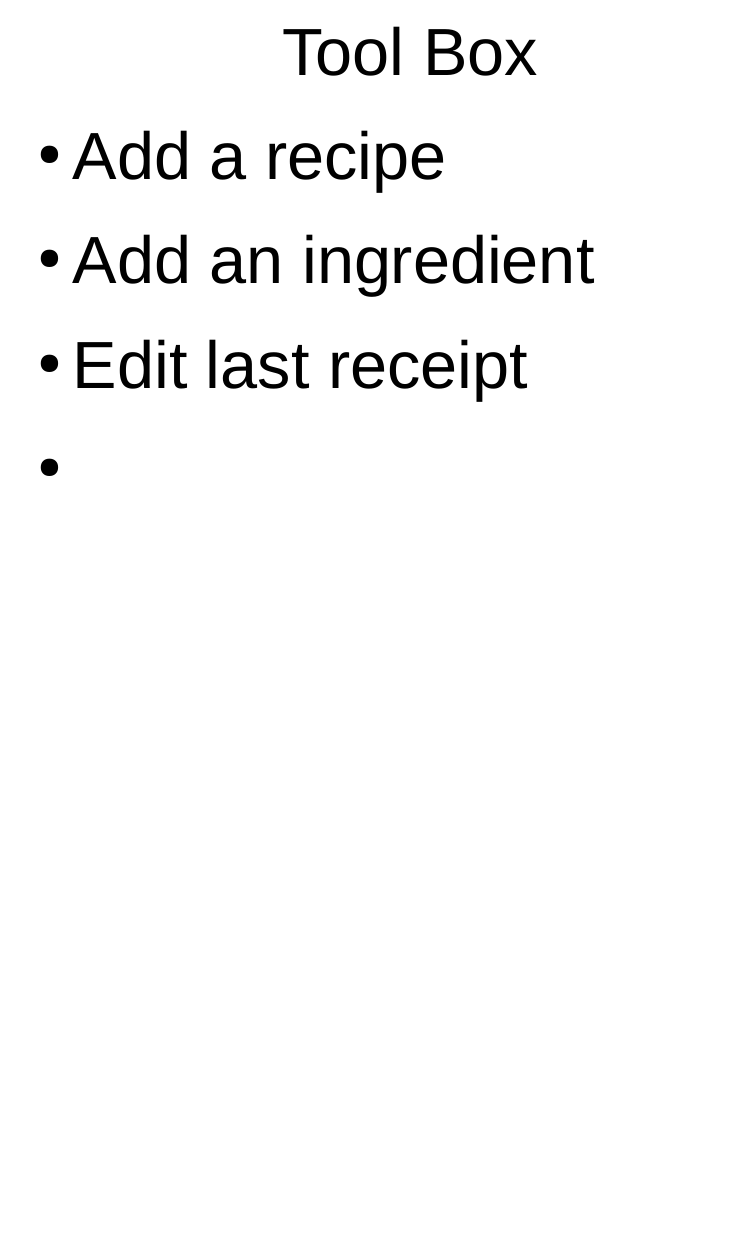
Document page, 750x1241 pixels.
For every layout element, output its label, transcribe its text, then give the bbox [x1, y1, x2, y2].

list Tool Box Add a recipe Add an ingredient Edit last receipt [37, 15, 713, 1216]
